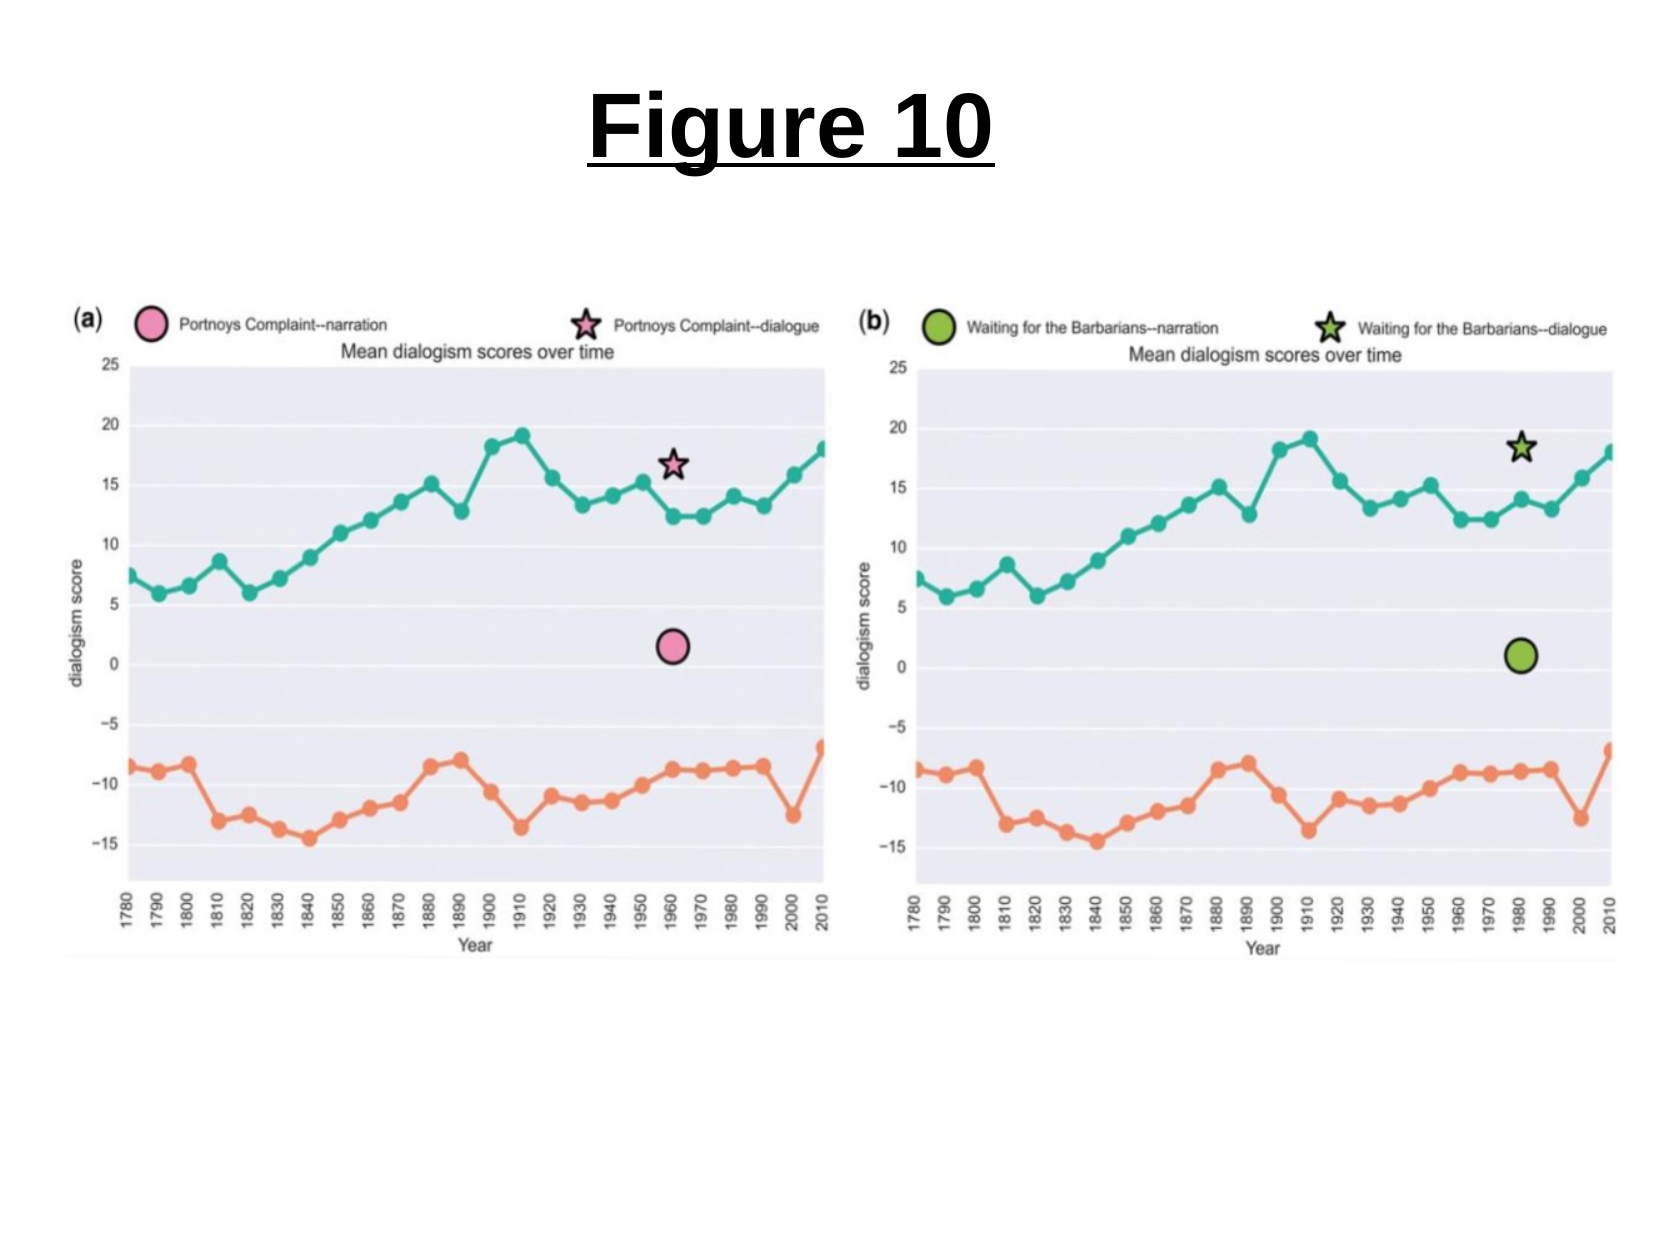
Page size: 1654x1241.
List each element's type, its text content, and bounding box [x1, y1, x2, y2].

title Figure 10 [496, 50, 1087, 201]
picture [0, 212, 1654, 1087]
